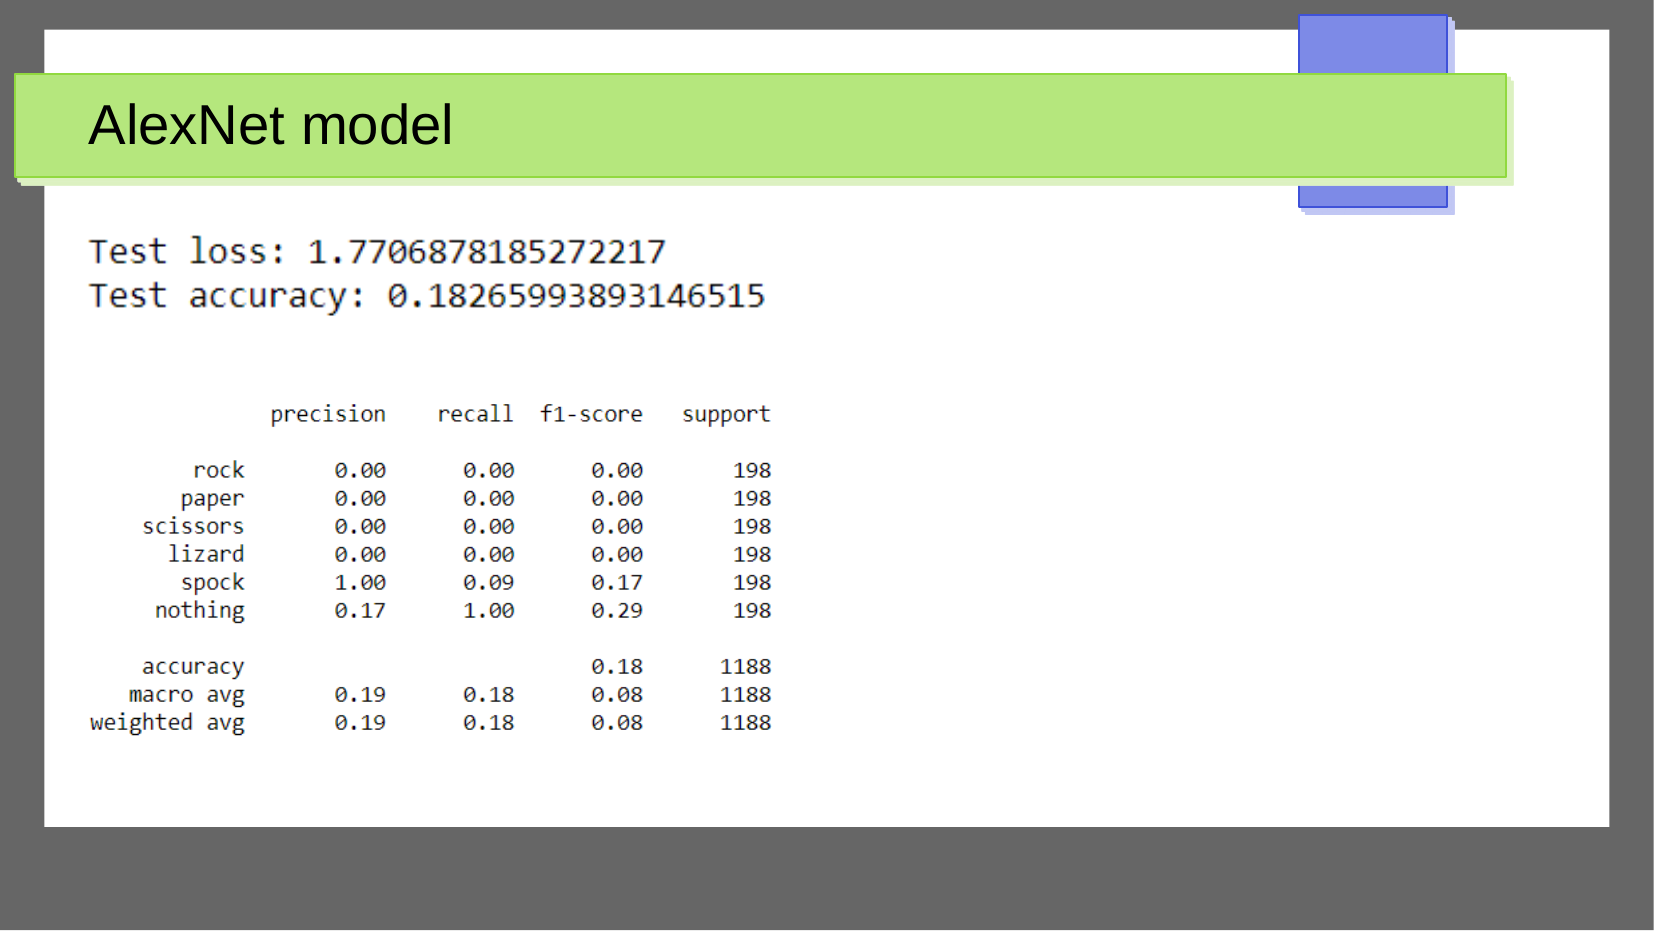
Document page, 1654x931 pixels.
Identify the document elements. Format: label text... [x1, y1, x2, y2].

title AlexNet model [88, 73, 1506, 178]
picture [75, 399, 796, 751]
picture [75, 224, 796, 341]
